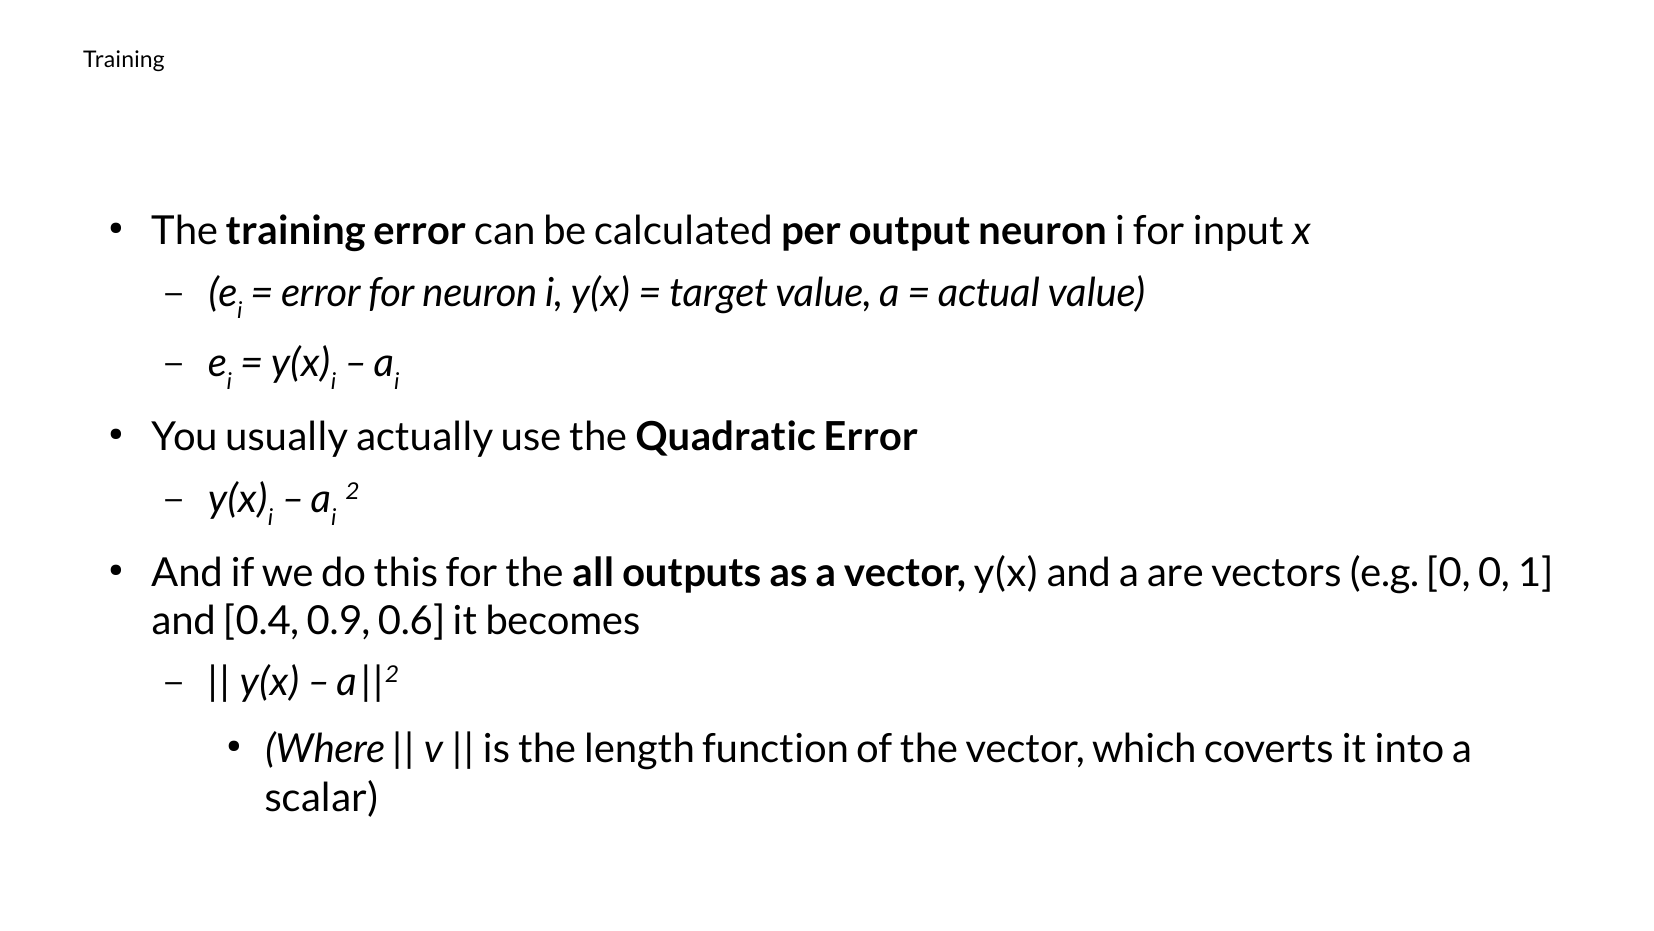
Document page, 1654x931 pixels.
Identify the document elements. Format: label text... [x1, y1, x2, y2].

title Training [83, 0, 1571, 119]
list The training error can be calculated per output neuron i for input x (ei = error for neuron i, y(x) = target value, a = actual value) ei = y(x)i – ai You usually actually use the Quadratic Error y(x)i – ai 2 And if we do this for the all outputs as a vector, y(x) and a are vectors (e.g. [0, 0, 1] and [0.4, 0.9, 0.6] it becomes || y(x) – a ||2 (Where || v || is the length function of the vector, which coverts it into a scalar) [94, 205, 1583, 827]
